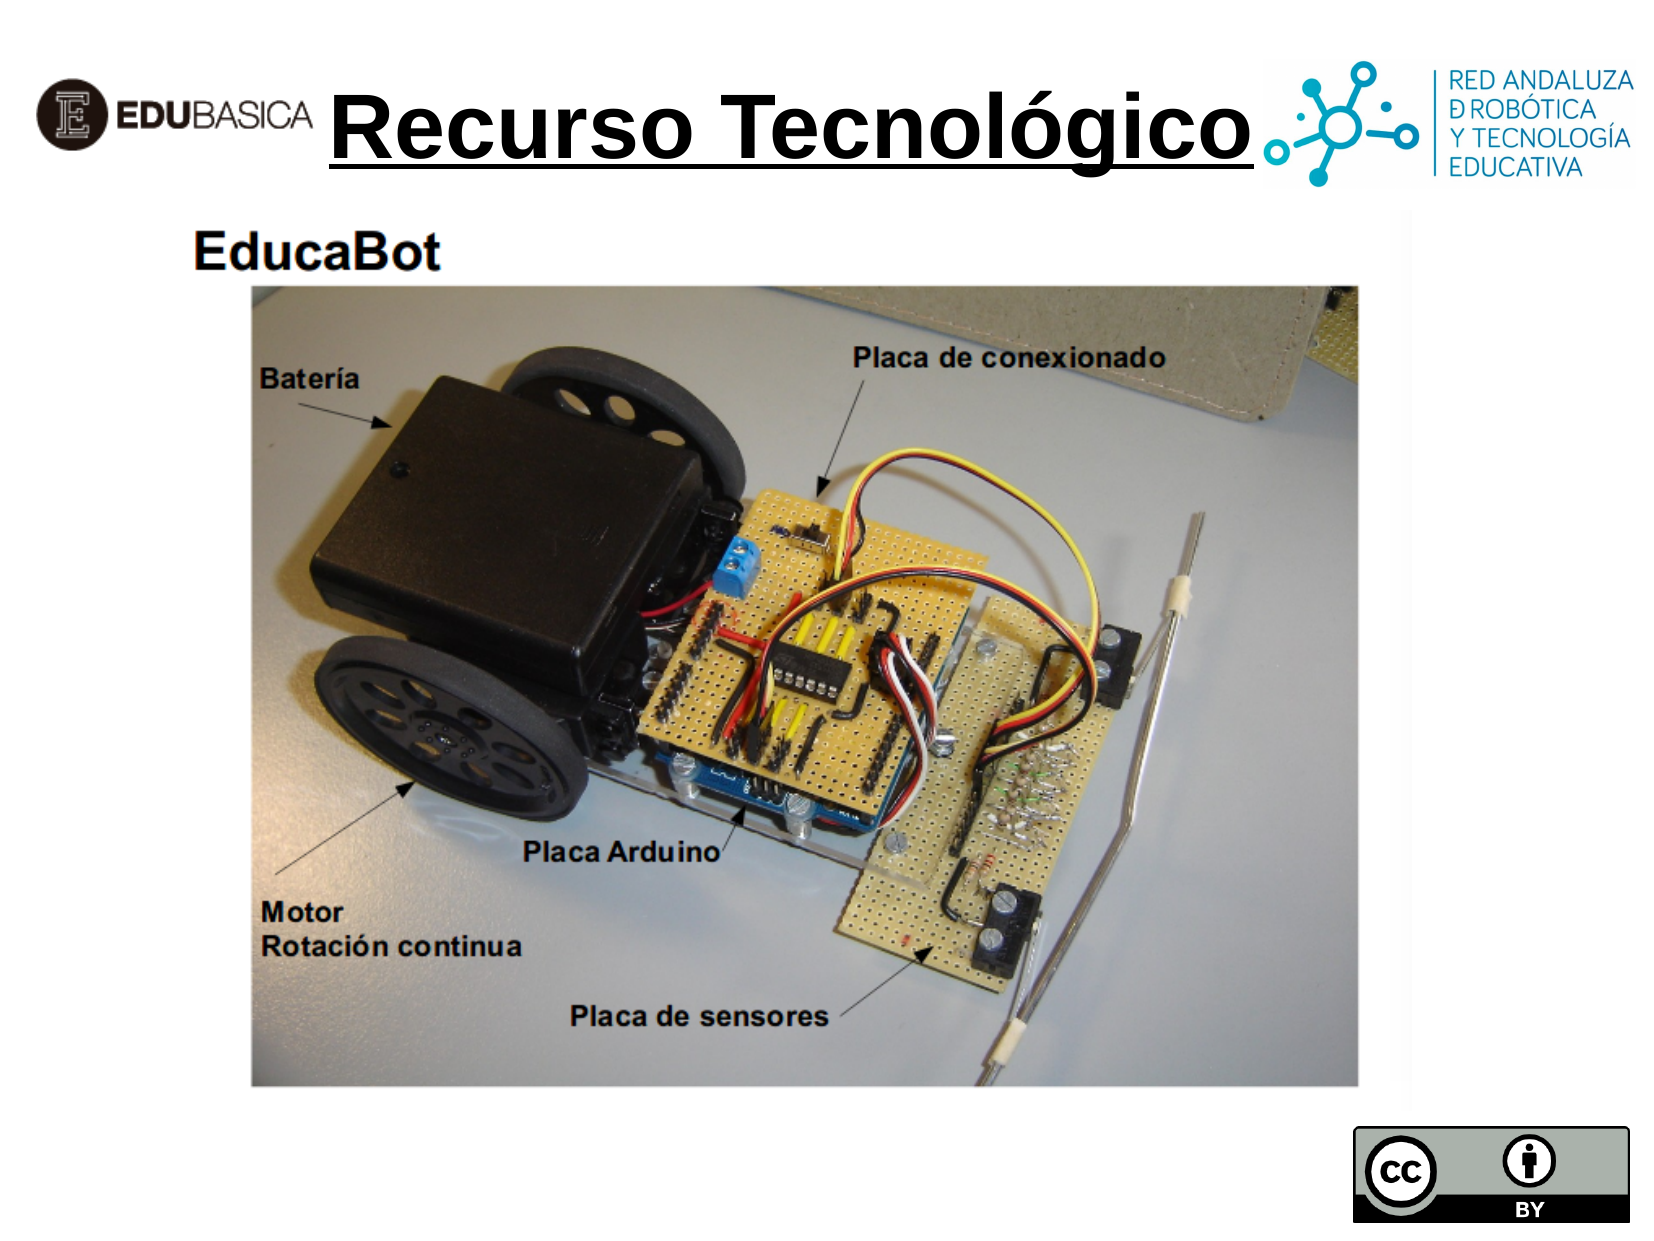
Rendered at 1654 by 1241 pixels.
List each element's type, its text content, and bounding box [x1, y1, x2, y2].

picture [35, 77, 316, 154]
picture [1263, 59, 1636, 190]
picture [1353, 1126, 1630, 1223]
title Recurso Tecnológico [47, 23, 1536, 231]
picture [178, 210, 1412, 1111]
